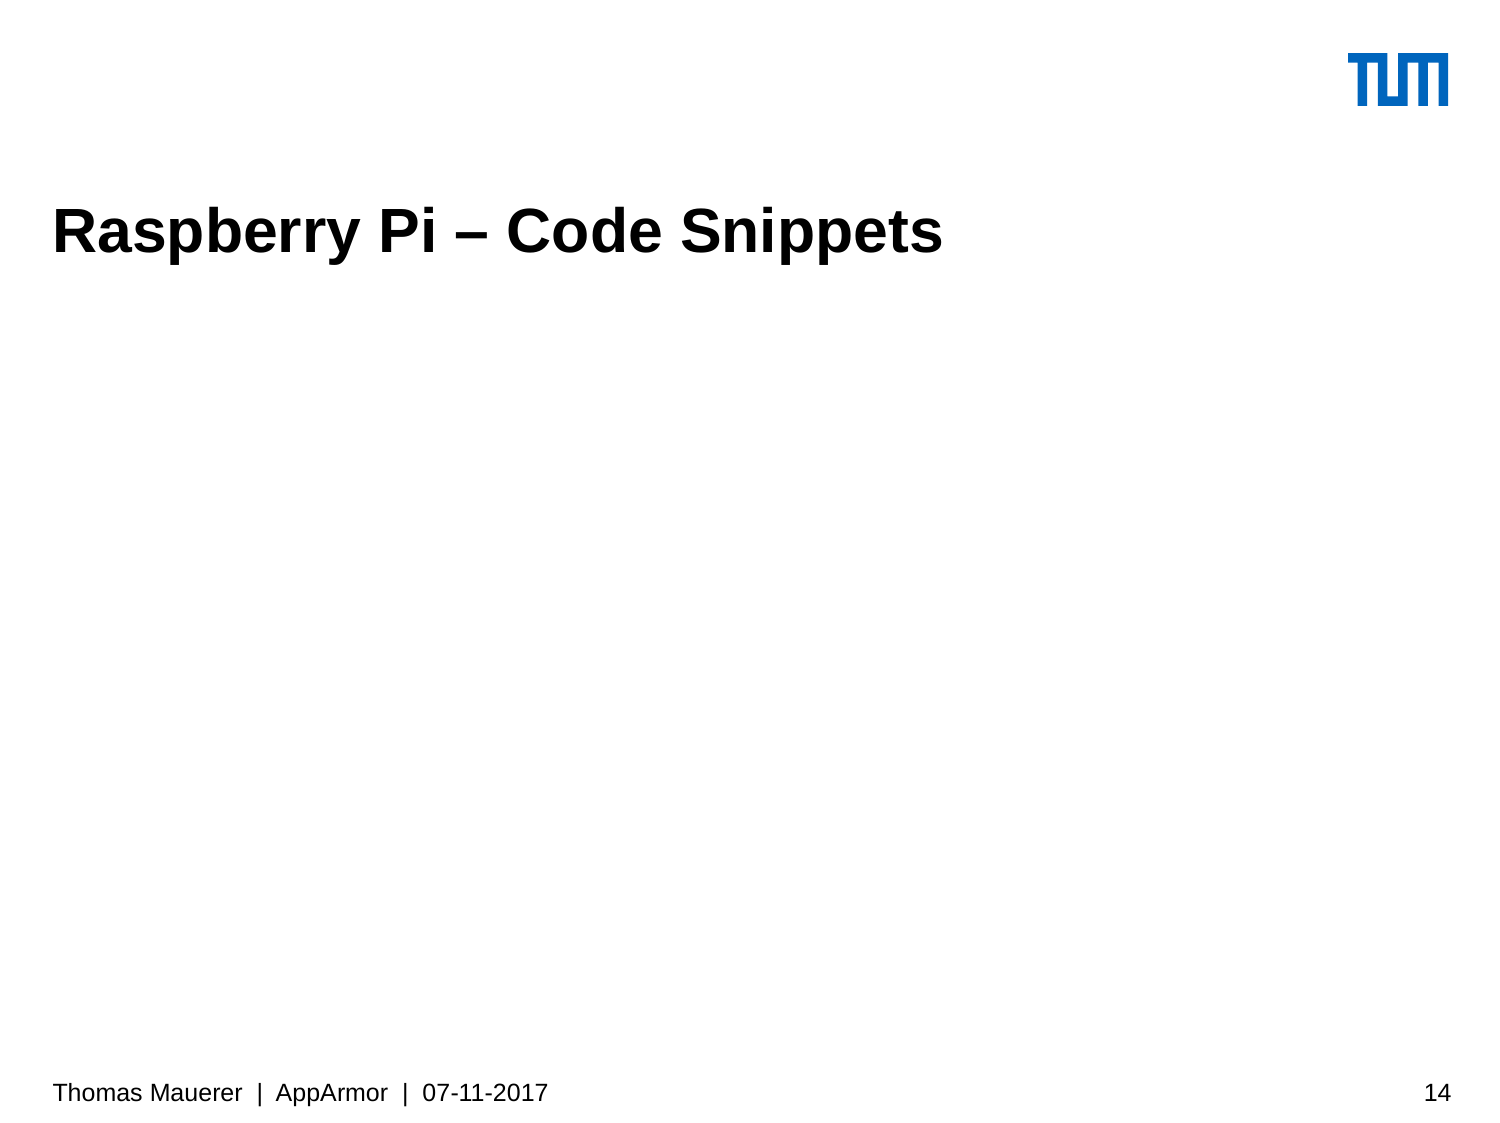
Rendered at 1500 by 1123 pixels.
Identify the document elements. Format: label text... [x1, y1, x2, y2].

title Raspberry Pi – Code Snippets [52, 195, 1453, 266]
